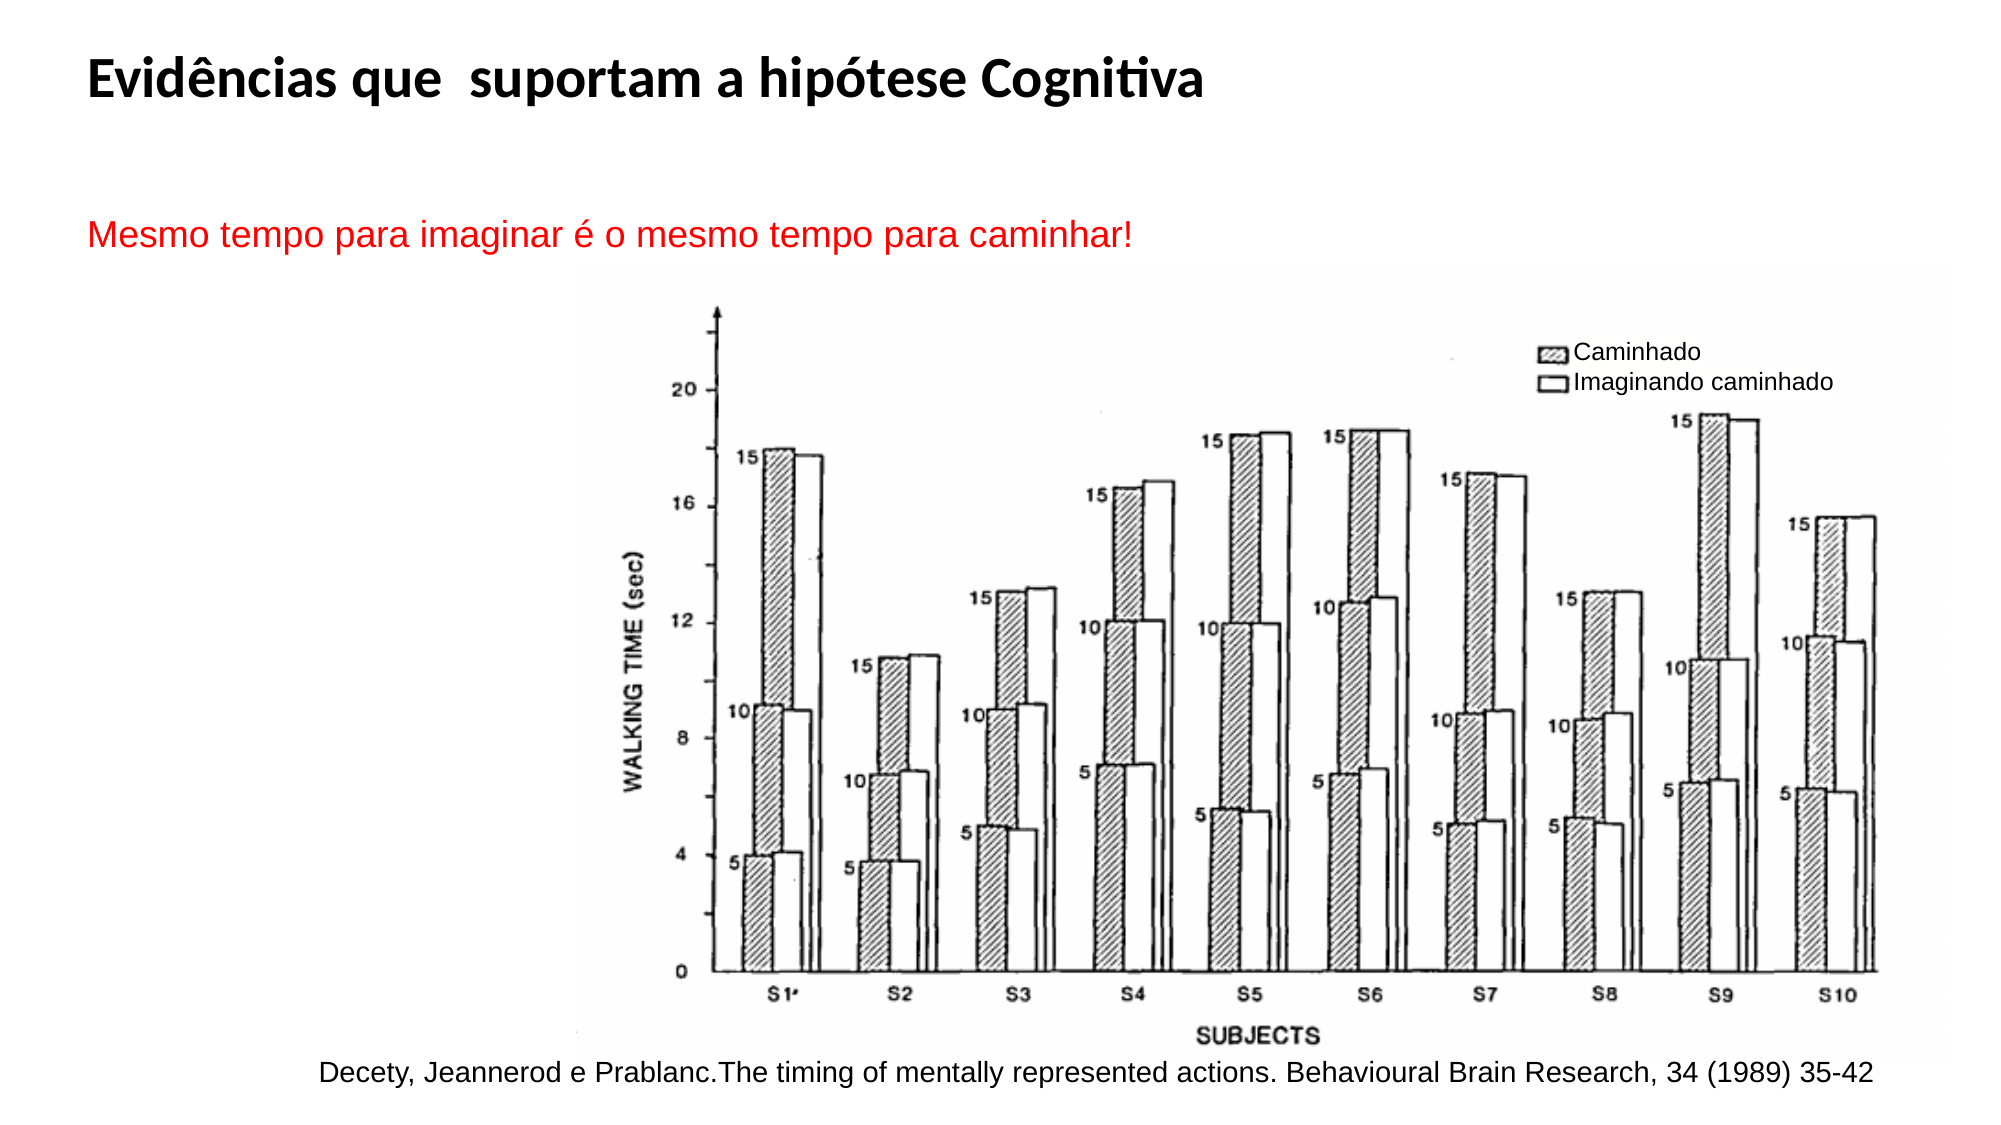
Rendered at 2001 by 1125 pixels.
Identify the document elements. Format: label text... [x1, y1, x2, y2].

text_box Imaginando caminhado [1558, 360, 1850, 404]
list Evidências que suportam a hipótese Cognitiva Mesmo tempo para imaginar é o mesmo tempo para caminhar! [71, 39, 1797, 754]
picture [576, 265, 1949, 1063]
text_box Caminhado [1558, 330, 1717, 360]
text_box Decety, Jeannerod e Prablanc.The timing of mentally represented actions. Behavioural Brain Research, 34 (1989) 35-42 [303, 1048, 1909, 1125]
